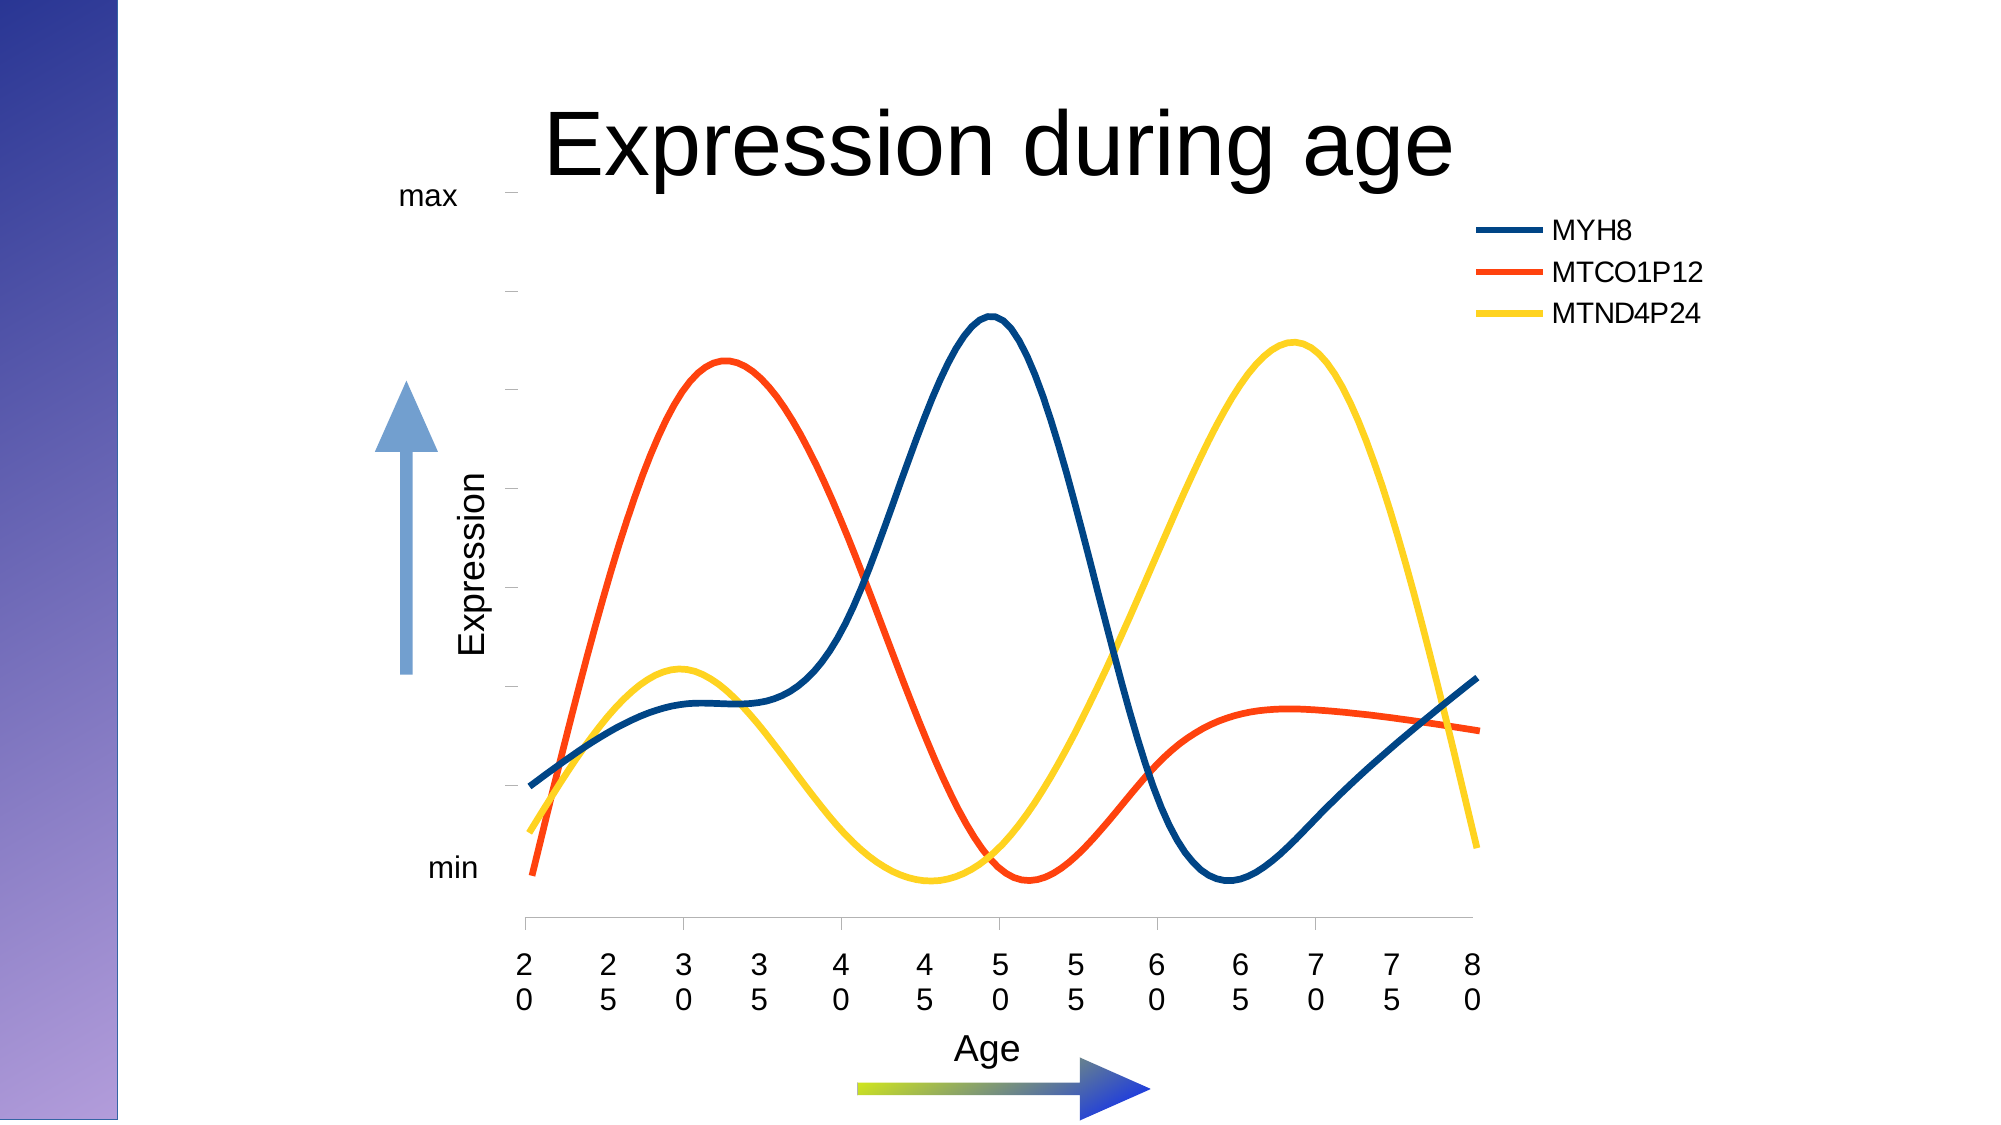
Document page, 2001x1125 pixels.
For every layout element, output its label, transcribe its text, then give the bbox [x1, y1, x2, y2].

text_box min [413, 842, 502, 927]
text_box max [383, 170, 509, 256]
text_box Expression [442, 356, 526, 673]
picture [525, 191, 1713, 885]
text_box [0, 0, 118, 1120]
text_box 35 [735, 940, 784, 1025]
text_box 50 [977, 940, 1025, 1020]
picture [524, 917, 1473, 930]
text_box 25 [584, 939, 633, 1025]
text_box Age [939, 1020, 1108, 1078]
text_box 60 [1133, 939, 1181, 1025]
text_box 80 [1449, 940, 1497, 1025]
text_box 70 [1292, 940, 1341, 1025]
text_box 75 [1368, 940, 1417, 1025]
text_box 20 [500, 939, 549, 1025]
text_box 45 [901, 939, 950, 1025]
text_box [374, 380, 438, 675]
text_box 40 [817, 939, 866, 1025]
text_box Expression during age [99, 44, 1900, 233]
text_box 55 [1052, 940, 1101, 1020]
text_box 30 [660, 940, 709, 1025]
picture [505, 673, 518, 884]
text_box 65 [1217, 939, 1265, 1025]
picture [505, 191, 518, 356]
text_box [857, 1057, 1151, 1121]
